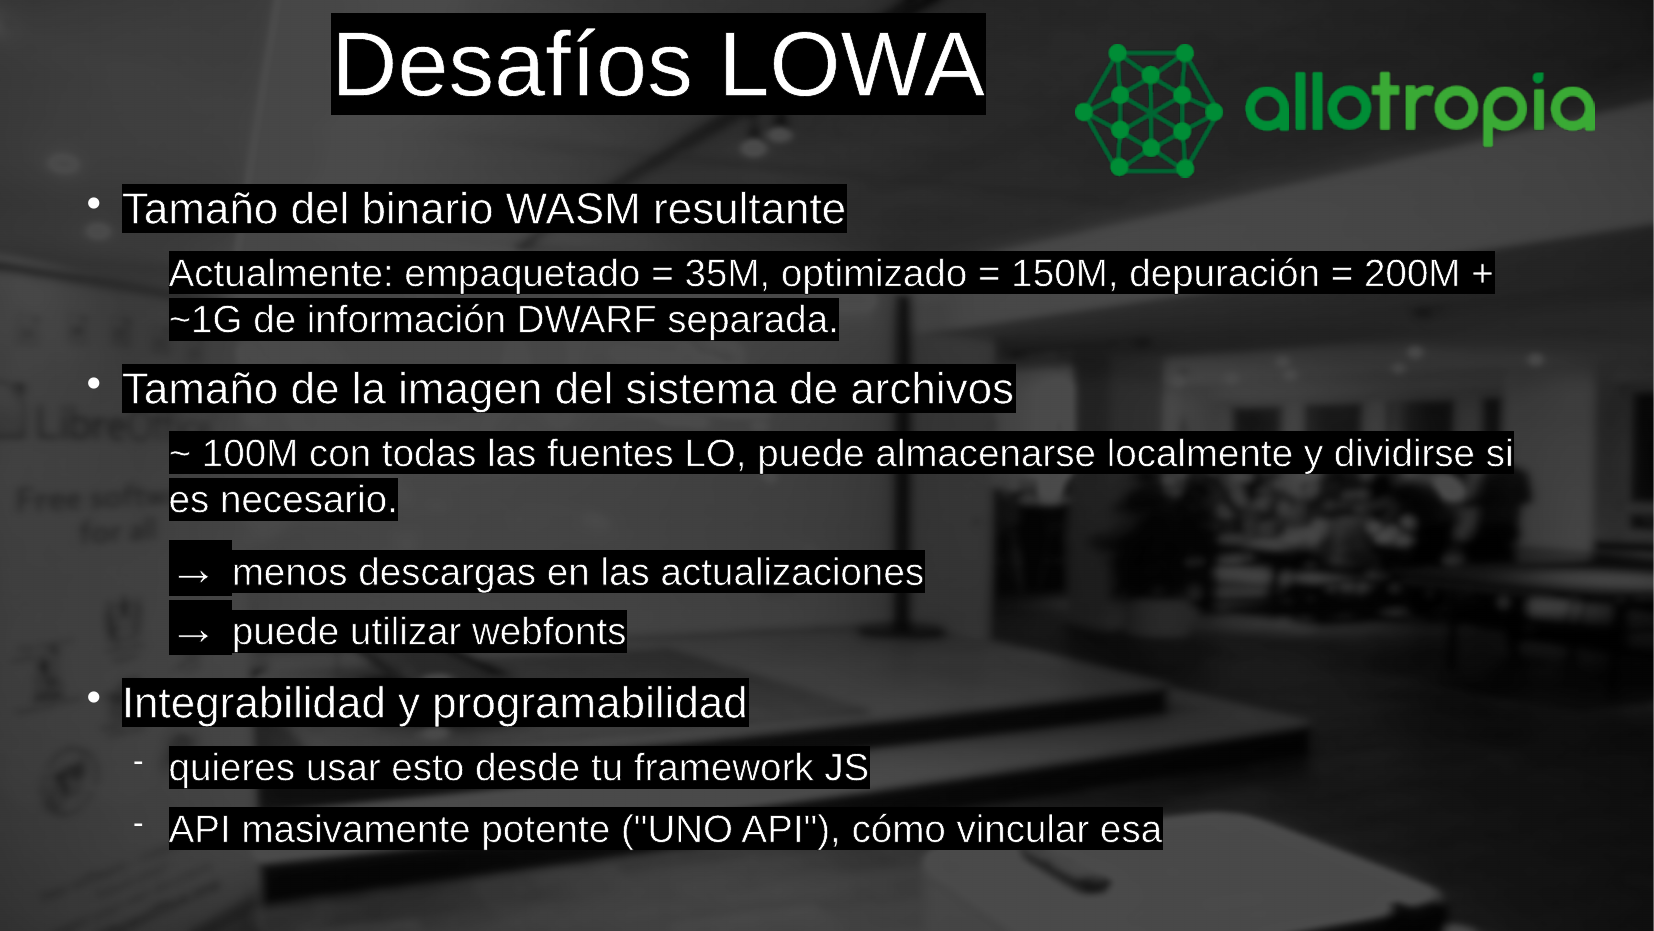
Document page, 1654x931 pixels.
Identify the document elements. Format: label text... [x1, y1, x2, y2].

list Tamaño del binario WASM resultante Actualmente: empaquetado = 35M, optimizado = 150M, depuración = 200M + ~1G de información DWARF separada. Tamaño de la imagen del sistema de archivos ~ 100M con todas las fuentes LO, puede almacenarse localmente y dividirse si es necesario. → menos descargas en las actualizaciones → puede utilizar webfonts Integrabilidad y programabilidad quieres usar esto desde tu framework JS API masivamente potente ("UNO API"), cómo vincular esa [75, 179, 1565, 855]
picture [0, 0, 1654, 931]
title Desafíos LOWA [82, 0, 1235, 133]
